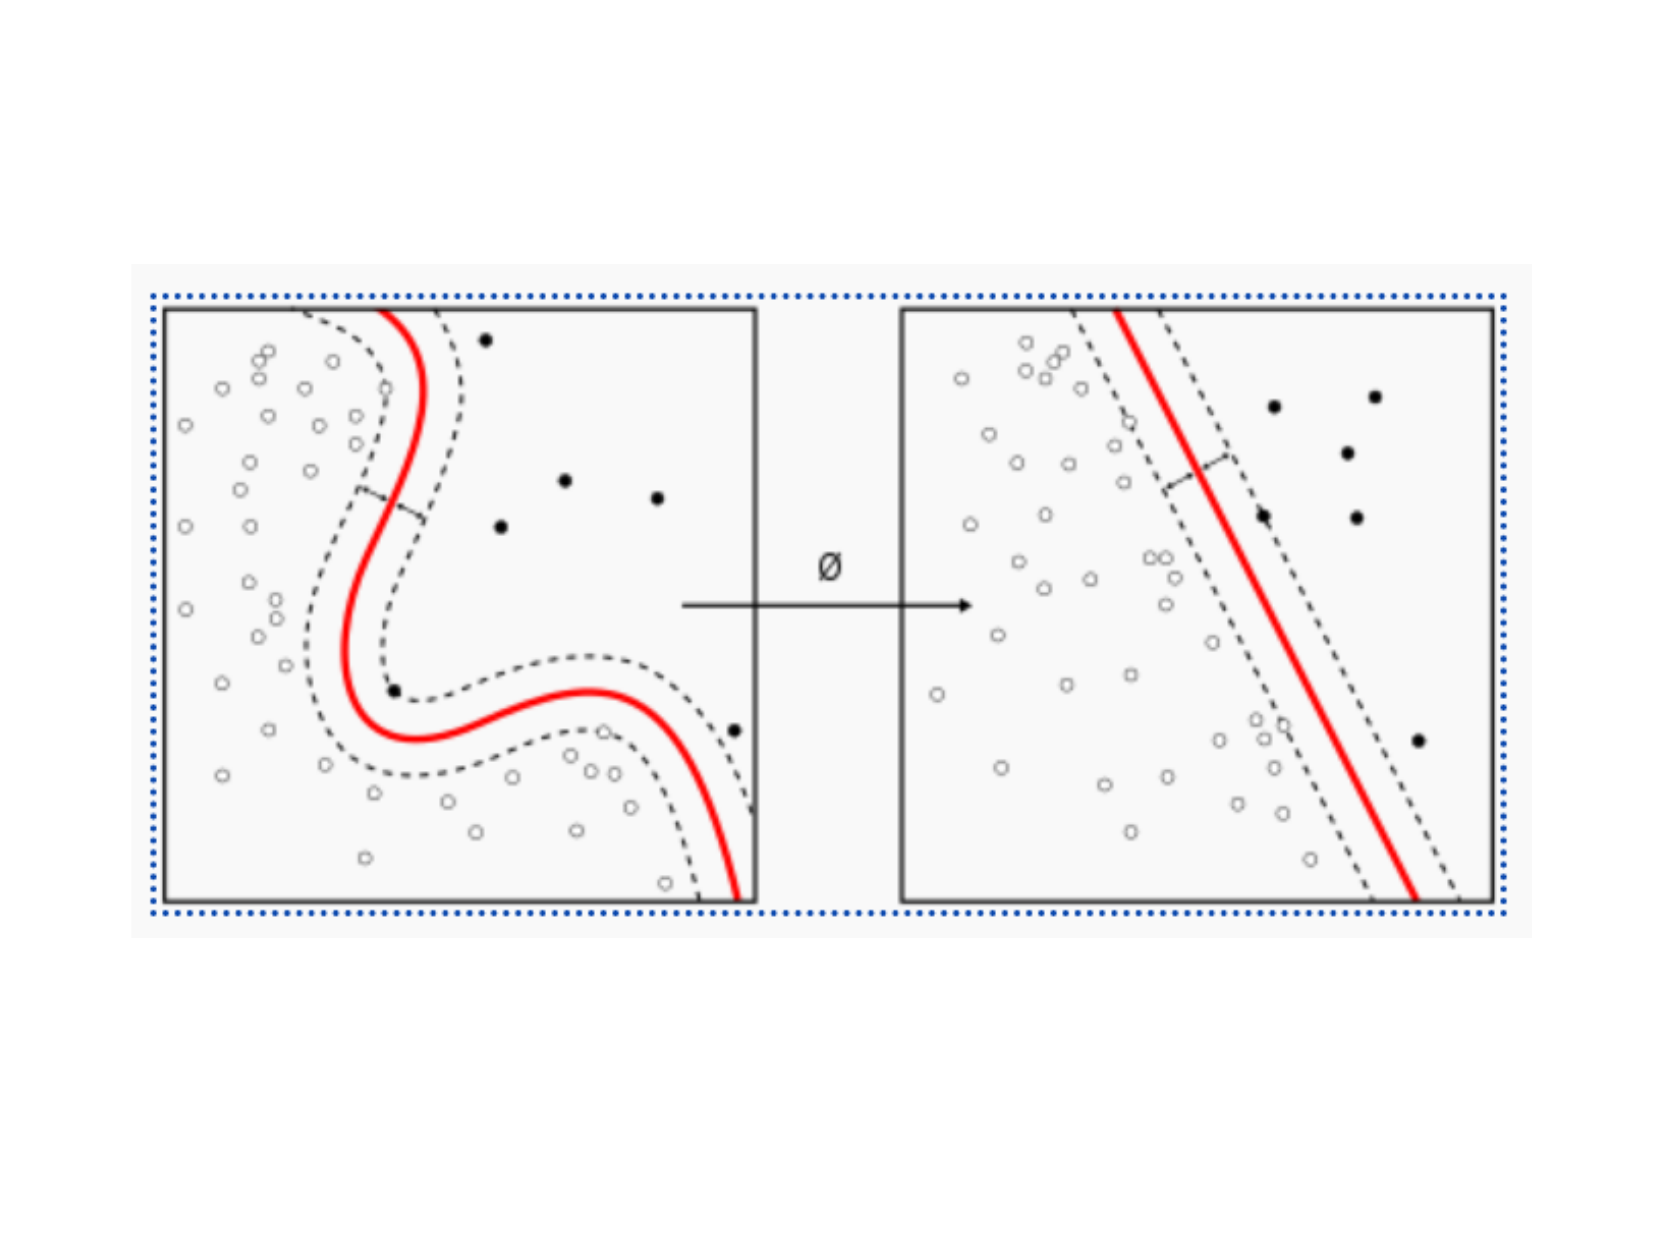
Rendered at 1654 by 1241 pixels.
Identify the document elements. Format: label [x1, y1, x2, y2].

picture [131, 264, 1532, 938]
